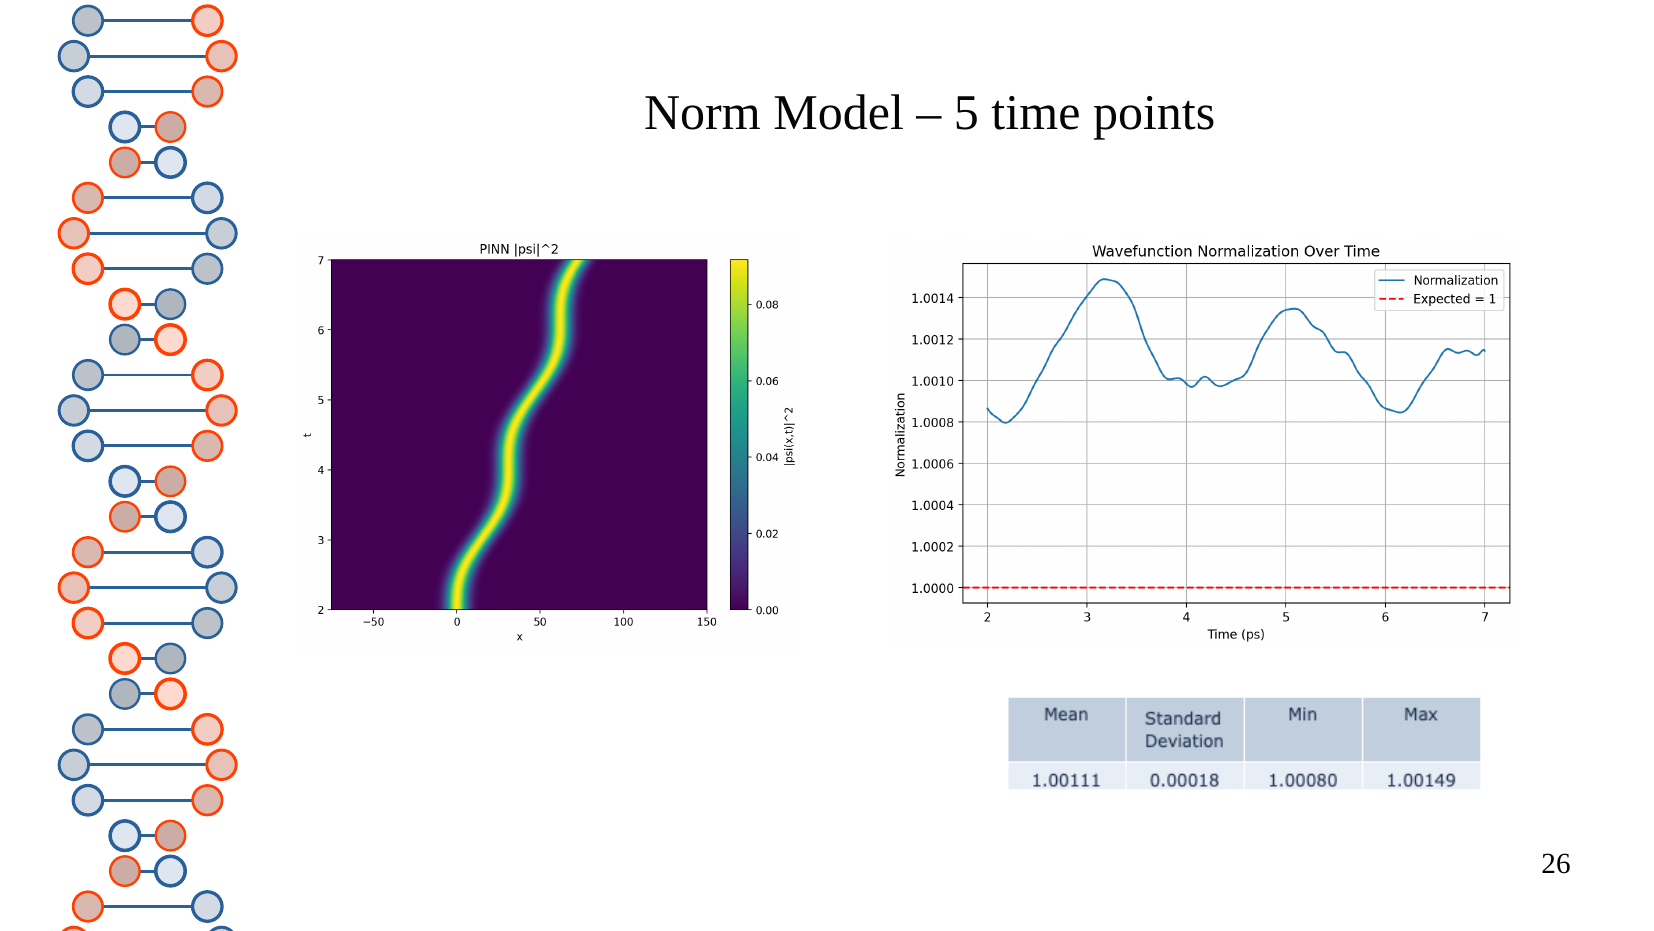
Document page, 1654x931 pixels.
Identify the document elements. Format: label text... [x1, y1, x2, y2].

picture [295, 236, 801, 650]
picture [992, 684, 1504, 805]
title Norm Model – 5 time points [265, 35, 1595, 189]
picture [885, 236, 1518, 650]
